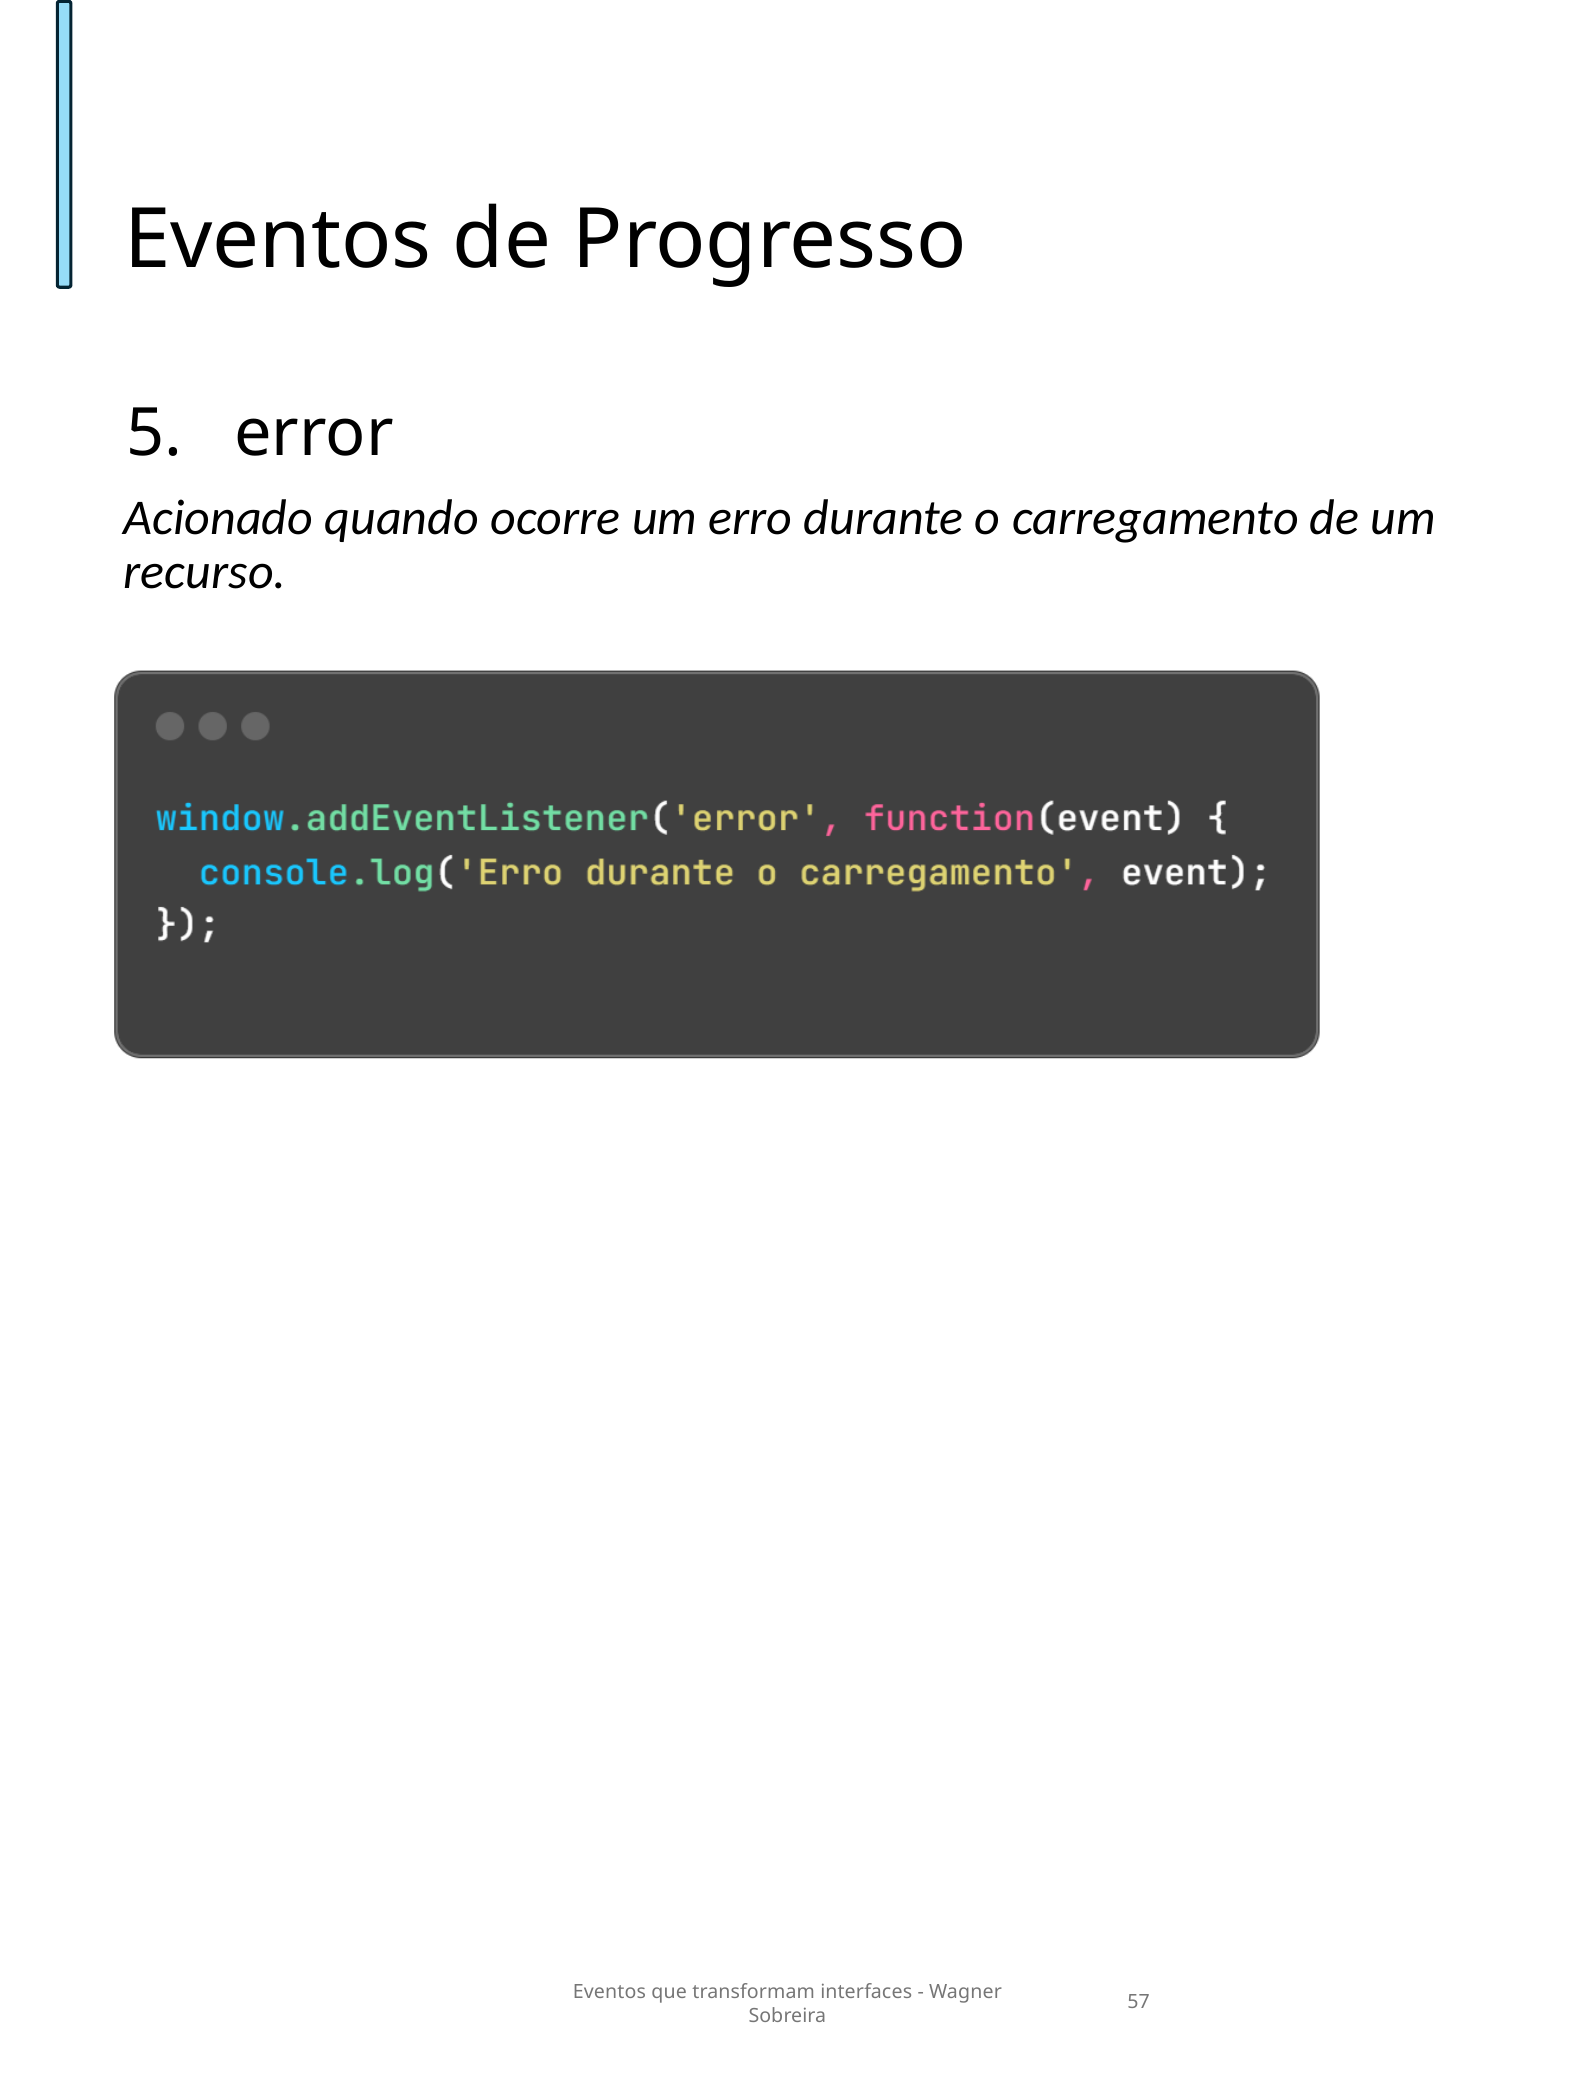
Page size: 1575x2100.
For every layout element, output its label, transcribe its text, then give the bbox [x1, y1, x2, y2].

text_box 5. error [111, 390, 1476, 485]
text_box Eventos de Progresso [109, 188, 1474, 343]
slide_number 57 [1112, 1946, 1467, 2059]
text_box [57, 1, 71, 288]
text_box Acionado quando ocorre um erro durante o carregamento de um recurso. [108, 483, 1474, 908]
footer Eventos que transformam interfaces - Wagner Sobreira [521, 1946, 1054, 2059]
picture [0, 523, 1468, 1206]
